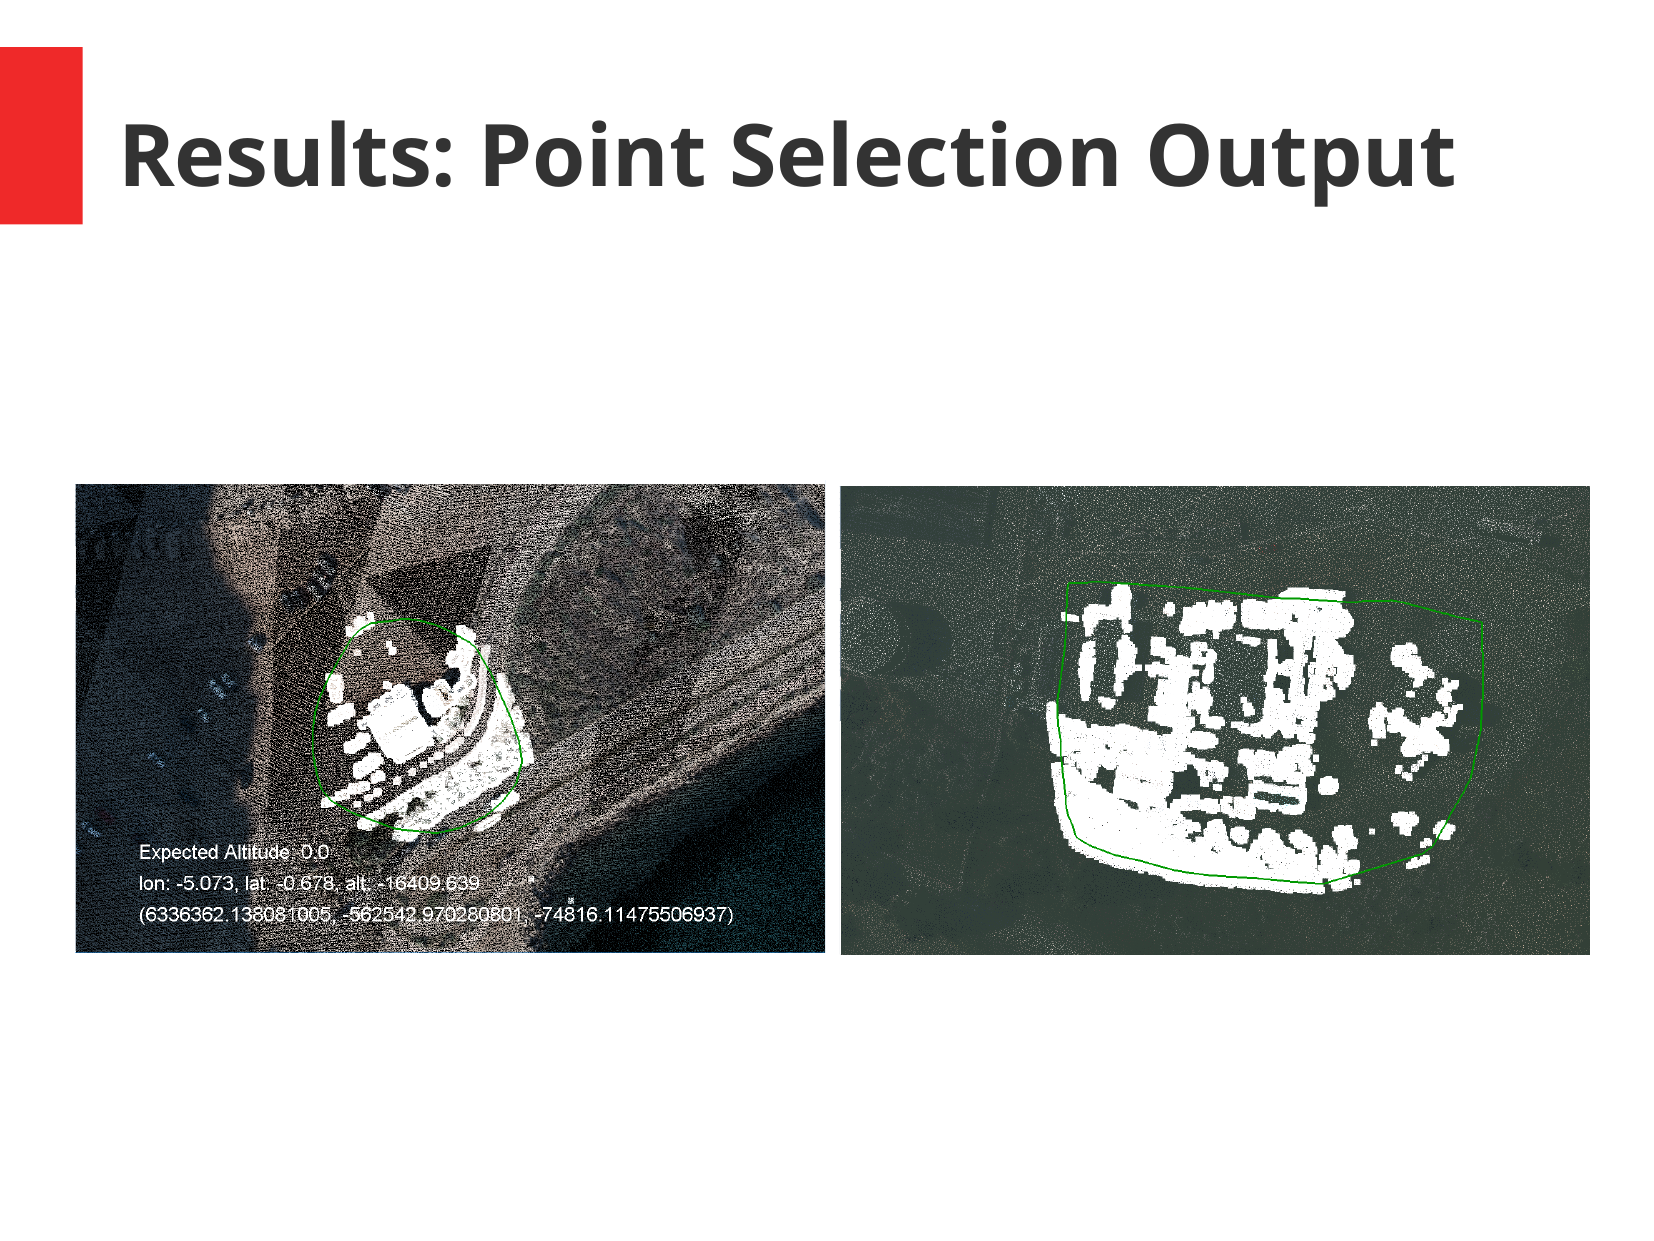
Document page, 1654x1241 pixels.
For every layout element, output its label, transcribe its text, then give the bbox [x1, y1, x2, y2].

picture [839, 486, 1591, 955]
title Results: Point Selection Output [118, 49, 1571, 257]
picture [75, 480, 826, 953]
